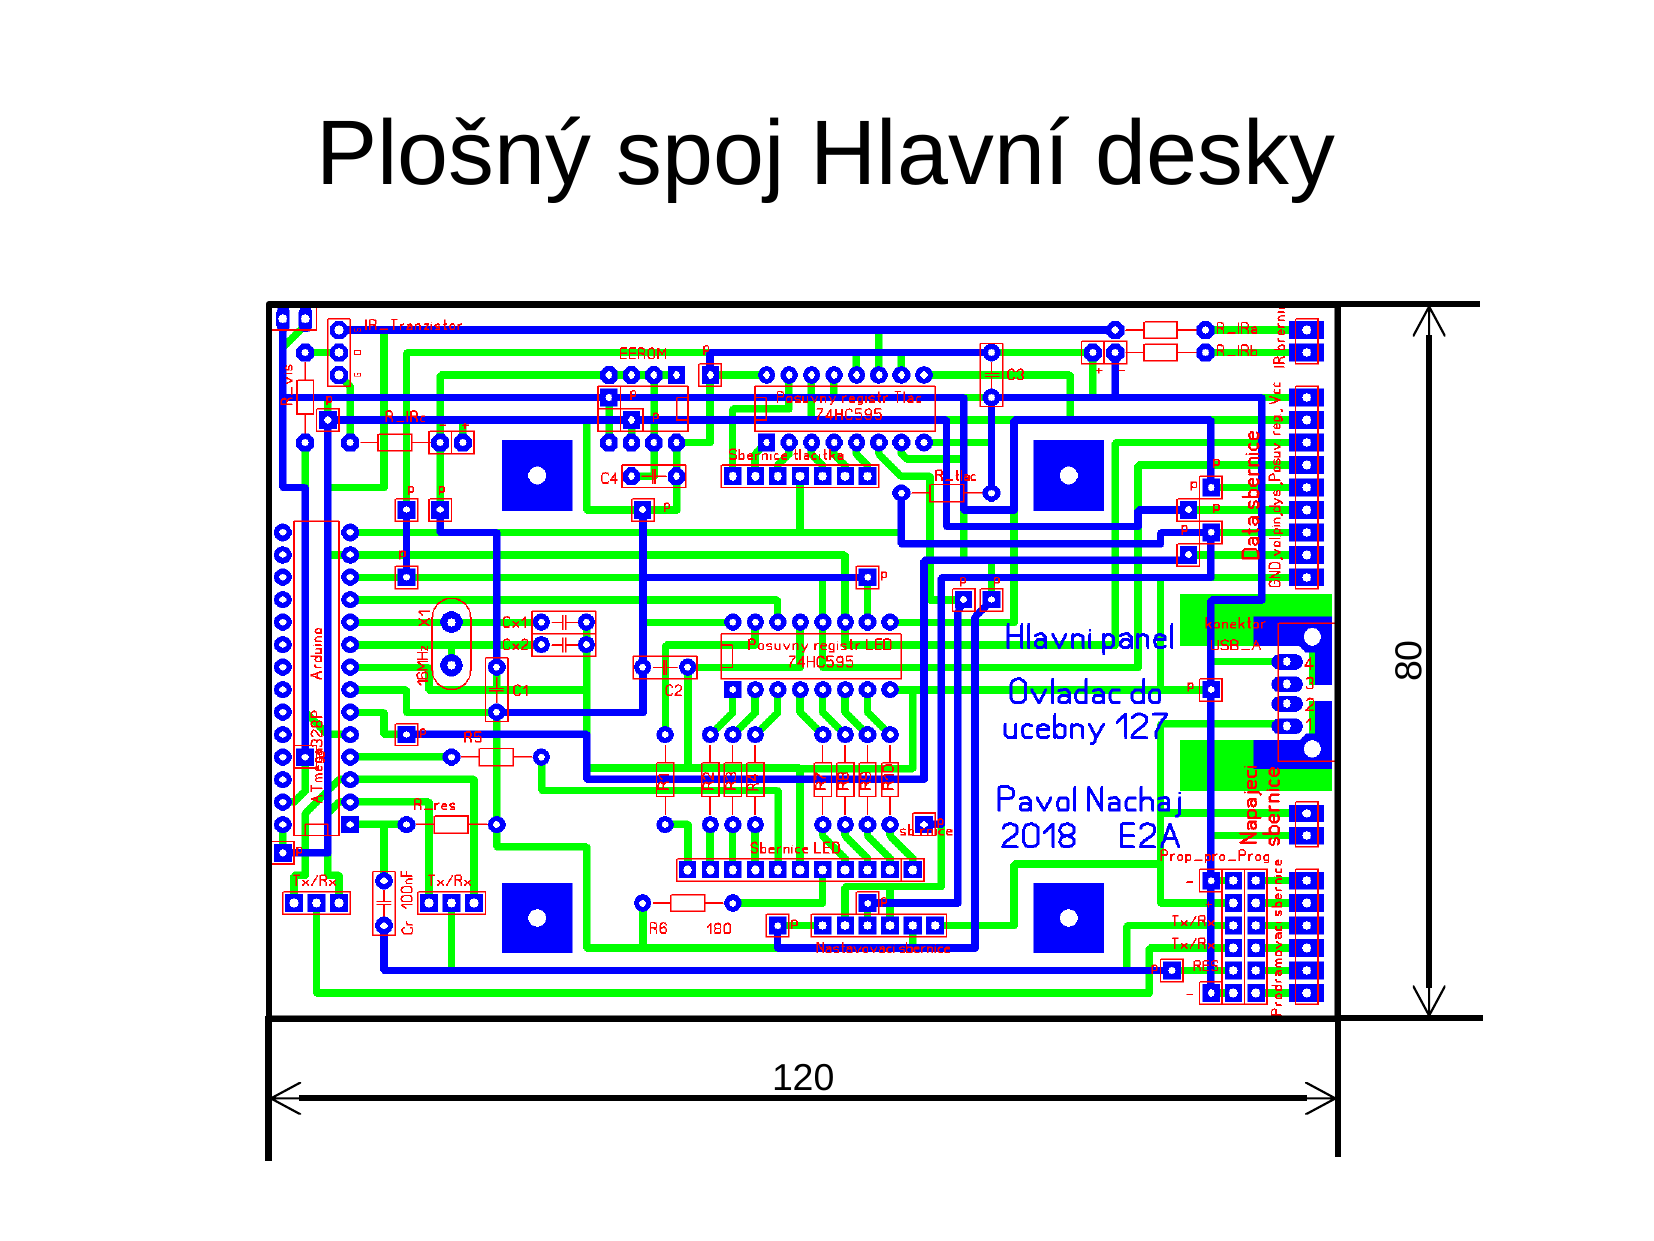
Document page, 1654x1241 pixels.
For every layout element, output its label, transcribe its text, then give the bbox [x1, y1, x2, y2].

title Plošný spoj Hlavní desky [82, 49, 1571, 257]
picture [271, 307, 1335, 1016]
